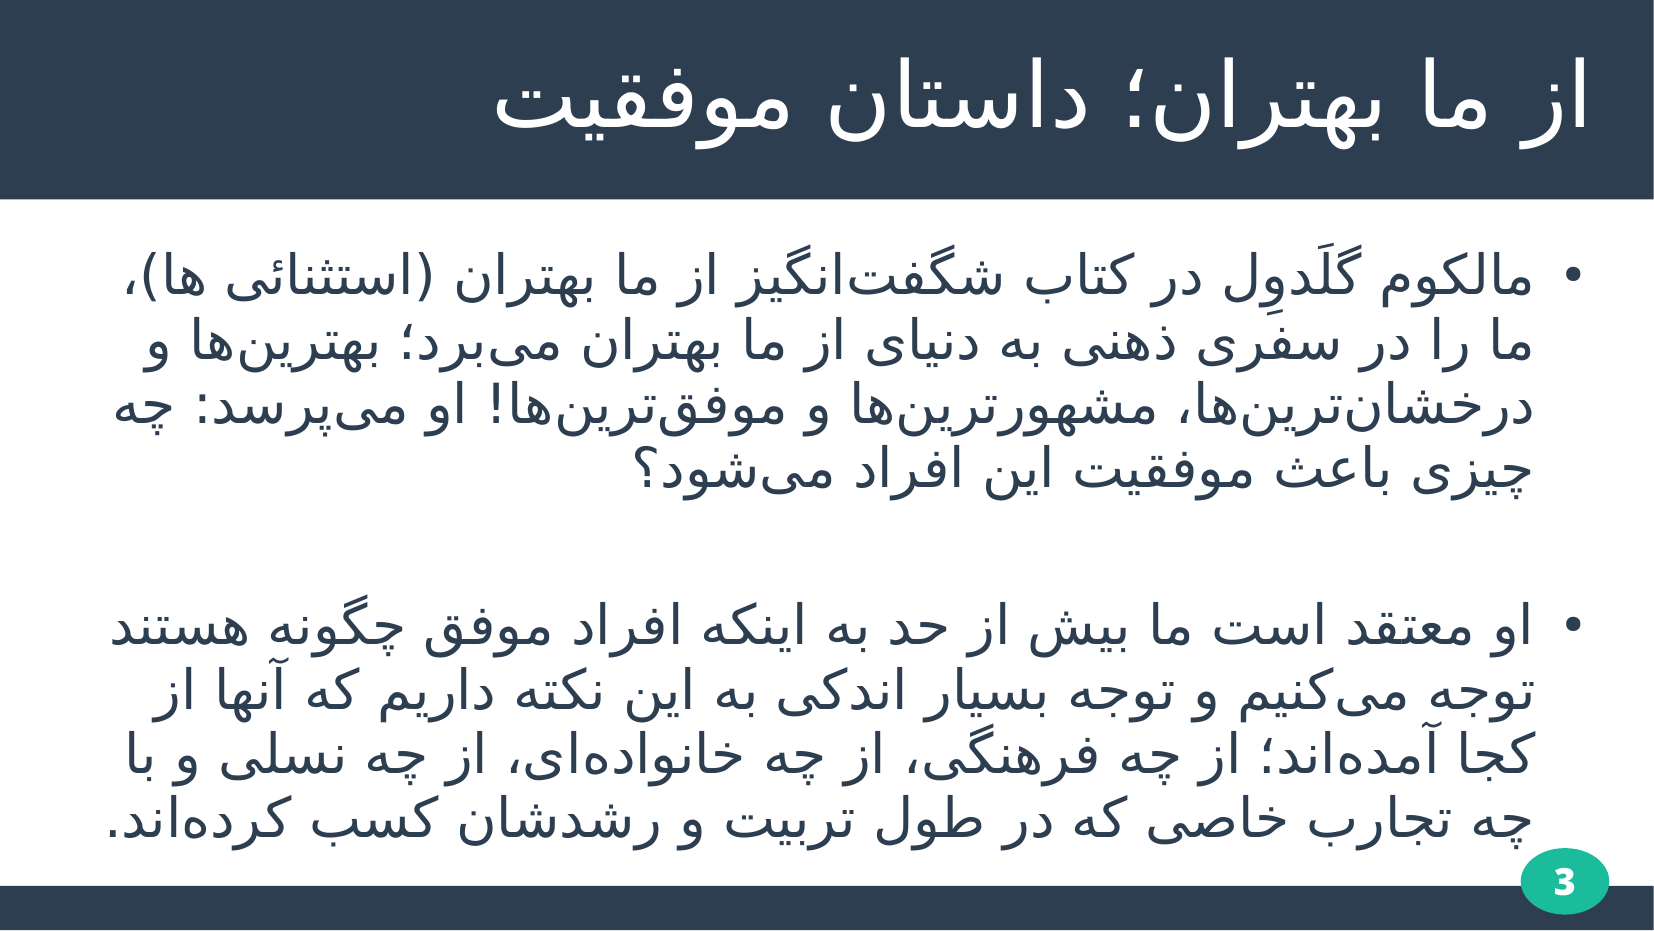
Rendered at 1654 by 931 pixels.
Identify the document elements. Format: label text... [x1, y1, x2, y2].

title از ما بهتران؛ داستان موفقیت [59, 37, 1595, 155]
list مالکوم گلَدوِل در کتاب شگفت‌انگیز از ما بهتران (استثنائی ها)، ما را در سفری ذهنی به دنیای از ما بهتران می‌برد؛ بهترین‌ها و درخشان‌ترین‌ها، مشهورترین‌ها و موفق‌ترین‌ها! او می‌پرسد: چه چیزی باعث موفقیت این افراد می‌شود؟ او معتقد است ما بیش از حد به اینکه افراد موفق چگونه هستند توجه می‌کنیم و توجه بسیار اندکی به این نکته داریم که آنها از کجا آمده‌اند؛ از چه فرهنگی، از چه خانواده‌ای، از چه نسلی و با چه تجارب خاصی که در طول تربیت و رشدشان کسب کرده‌اند. [59, 243, 1595, 864]
